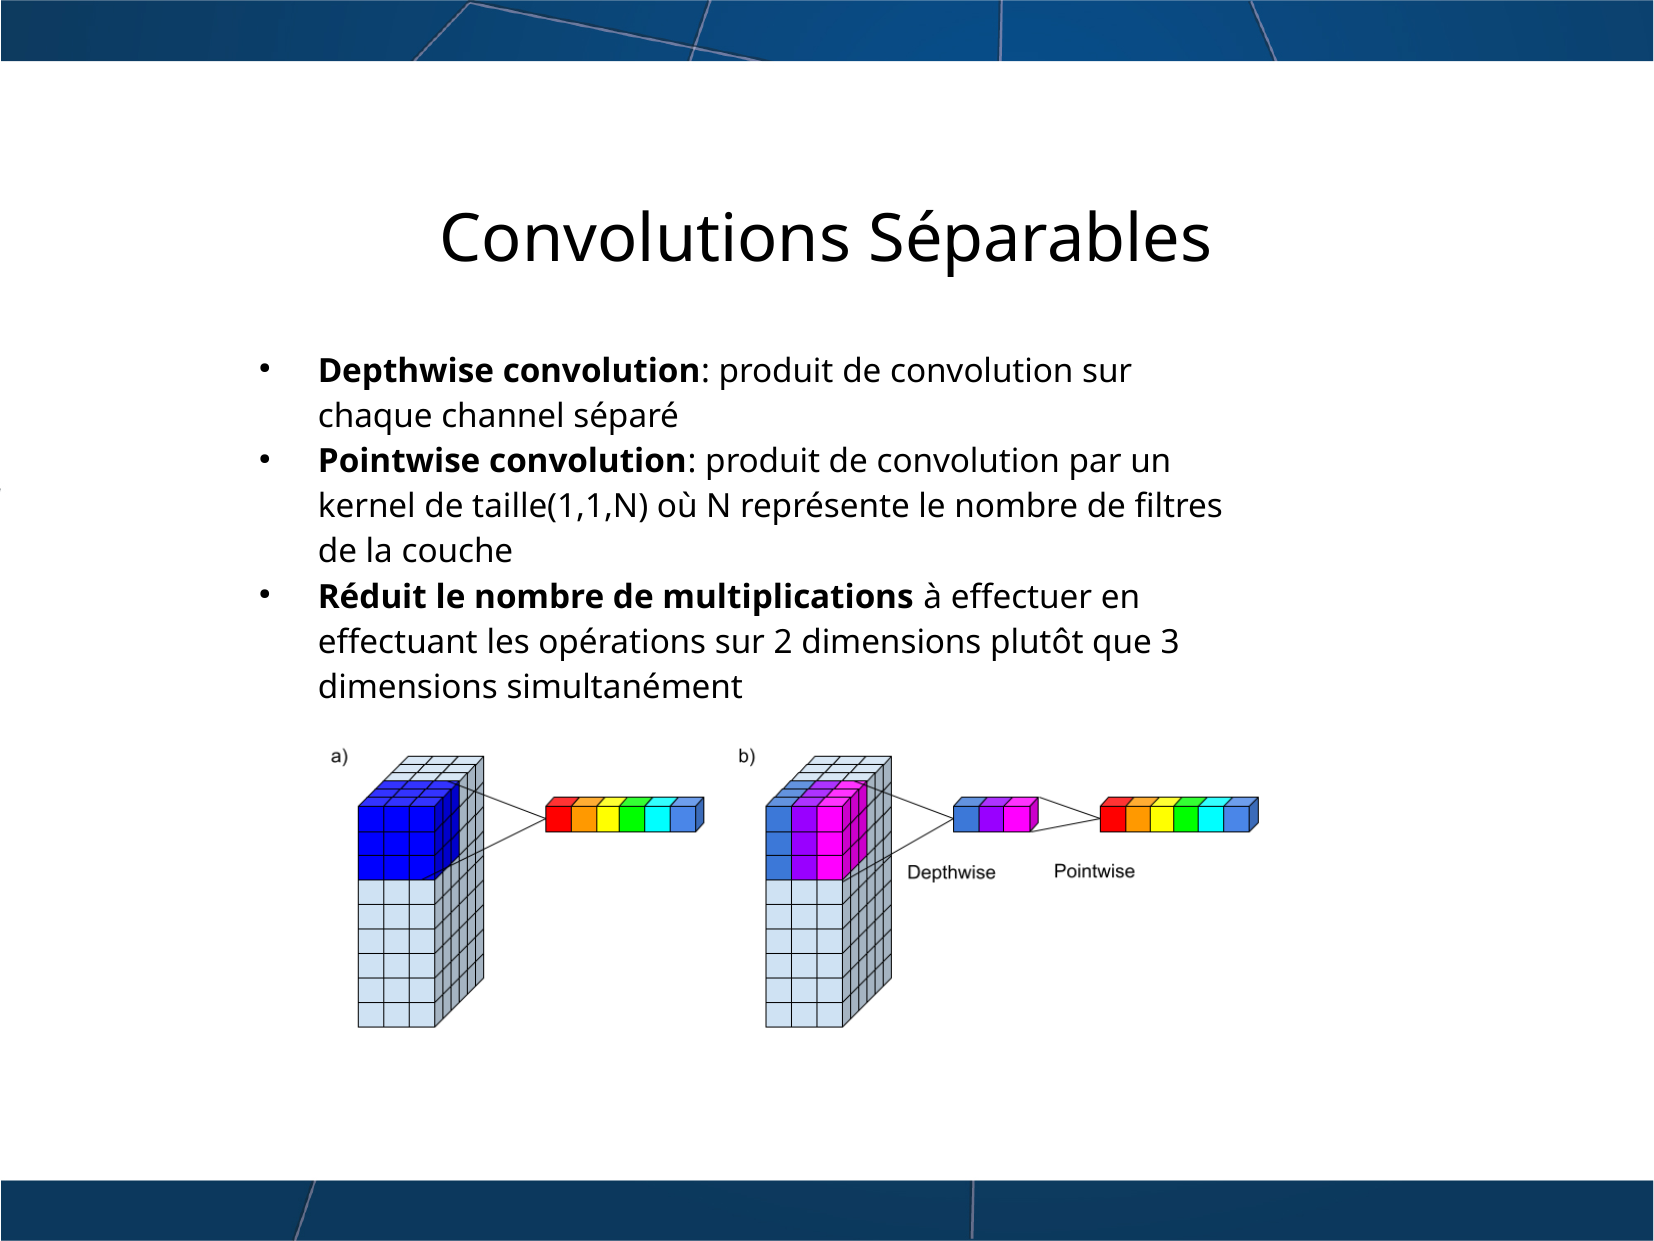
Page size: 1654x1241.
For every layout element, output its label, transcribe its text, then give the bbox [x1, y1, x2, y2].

text_box Depthwise convolution: produit de convolution sur chaque channel séparé Pointwise convolution: produit de convolution par un kernel de taille(1,1,N) où N représente le nombre de filtres de la couche Réduit le nombre de multiplications à effectuer en effectuant les opérations sur 2 dimensions plutôt que 3 dimensions simultanément [244, 339, 1253, 721]
picture [0, 0, 1654, 1241]
title Convolutions Séparables [82, 132, 1571, 340]
